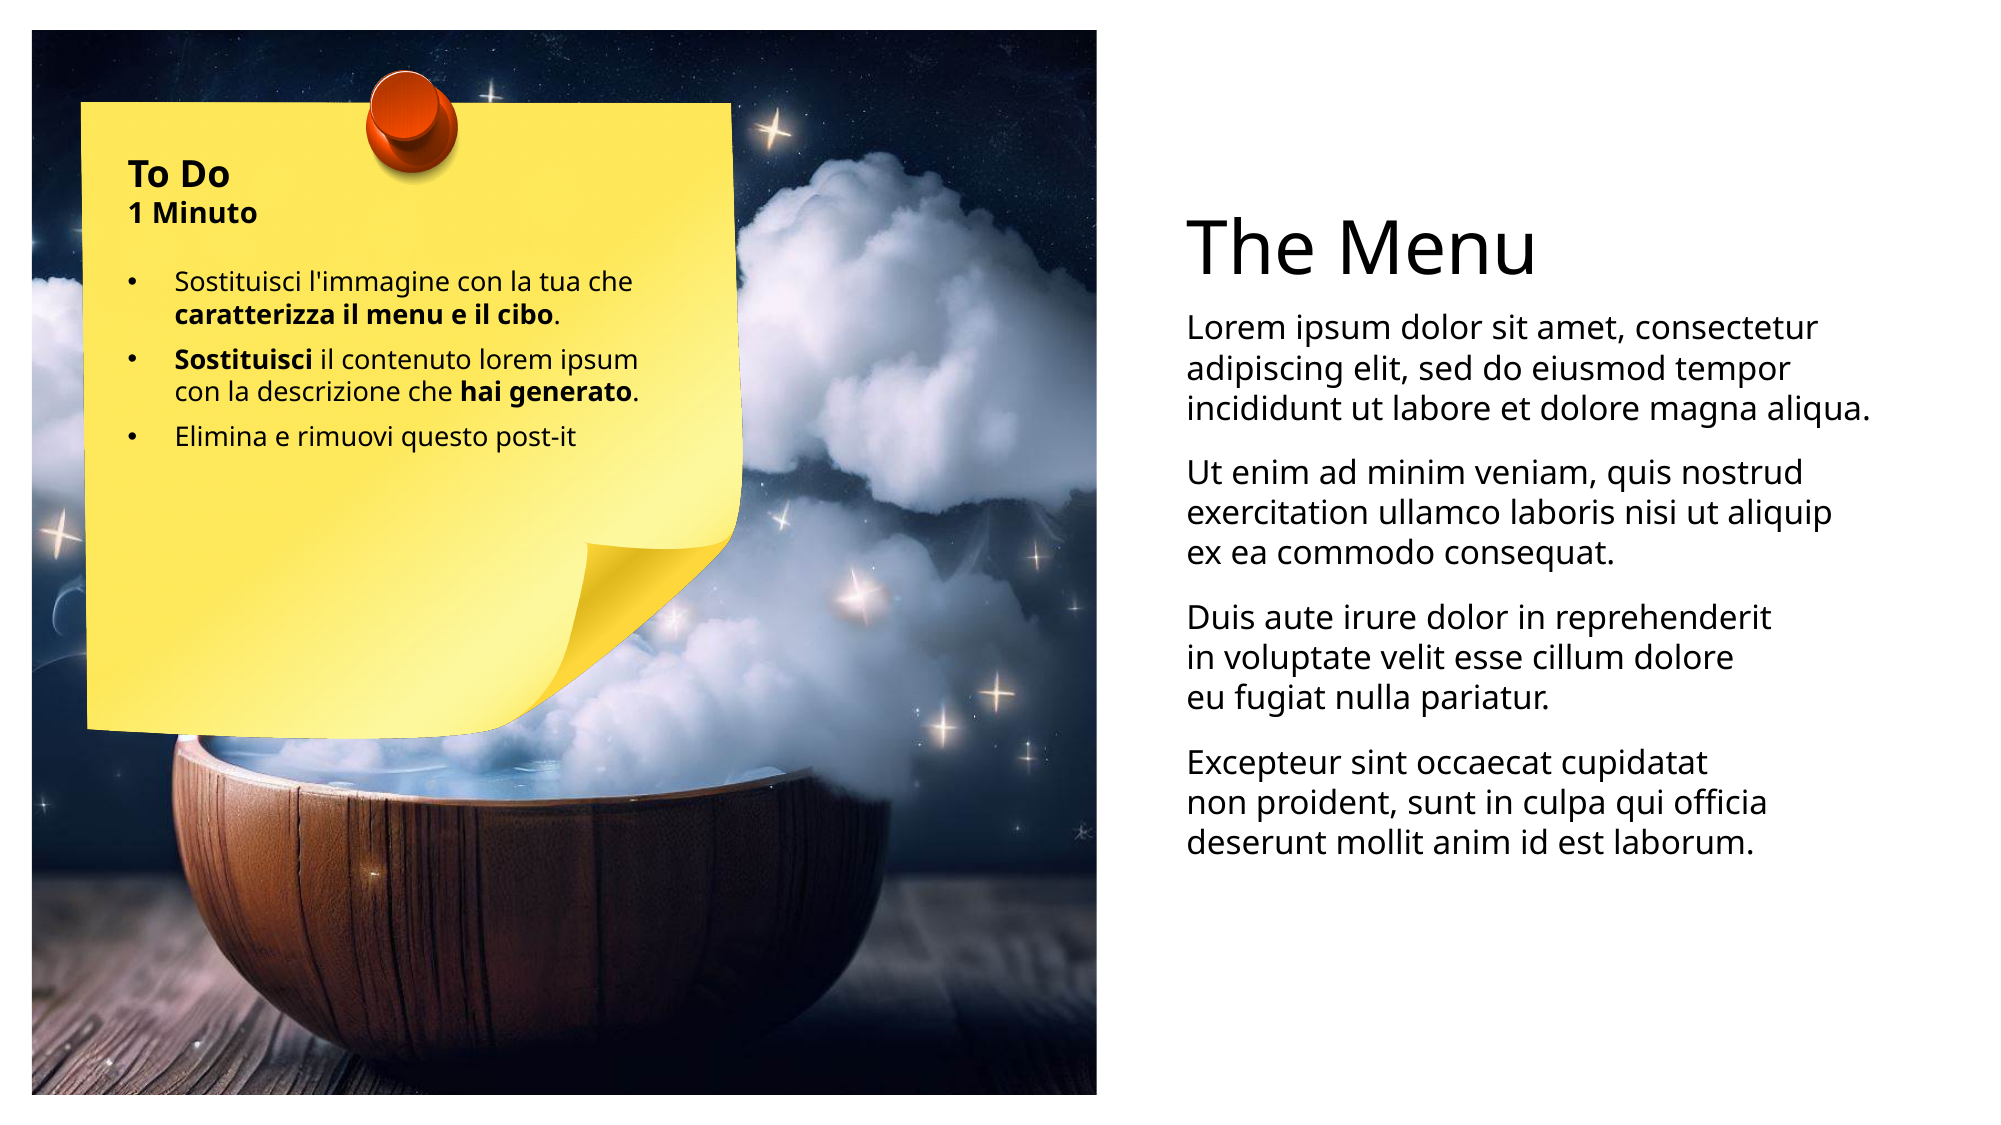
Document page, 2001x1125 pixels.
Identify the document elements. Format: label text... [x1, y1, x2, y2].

text_box Lorem ipsum dolor sit amet, consectetur adipiscing elit, sed do eiusmod tempor incididunt ut labore et dolore magna aliqua. Ut enim ad minim veniam, quis nostrud exercitation ullamco laboris nisi ut aliquip ex ea commodo consequat. Duis aute irure dolor in reprehenderit in voluptate velit esse cillum dolore eu fugiat nulla pariatur. Excepteur sint occaecat cupidatat non proident, sunt in culpa qui officia deserunt mollit anim id est laborum. [1171, 299, 1950, 869]
text_box To Do 1 Minuto Sostituisci l'immagine con la tua che caratterizza il menu e il cibo. Sostituisci il contenuto lorem ipsum con la descrizione che hai generato. Elimina e rimuovi questo post-it [112, 142, 708, 460]
text_box The Menu [1171, 191, 1750, 297]
picture [31, 30, 1097, 1095]
